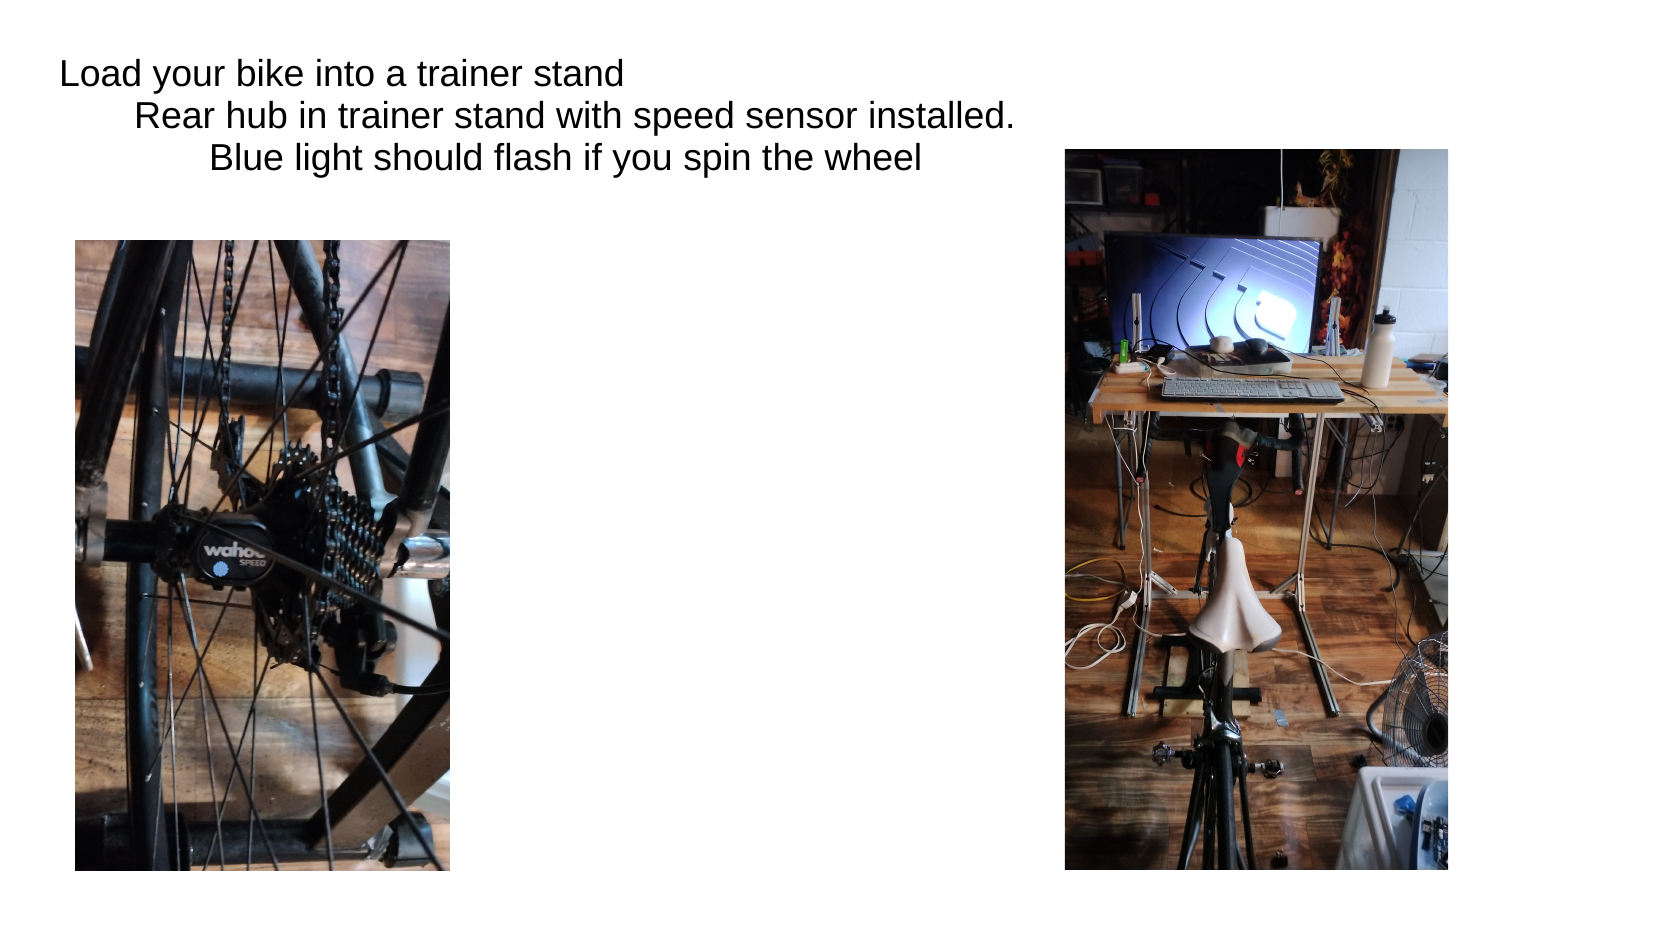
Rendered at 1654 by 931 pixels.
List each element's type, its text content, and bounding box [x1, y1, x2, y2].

picture [1065, 149, 1449, 871]
text_box [213, 561, 229, 577]
picture [75, 240, 451, 871]
text_box Load your bike into a trainer stand Rear hub in trainer stand with speed sensor installed. Blue light should flash if you spin the wheel [44, 45, 1321, 228]
